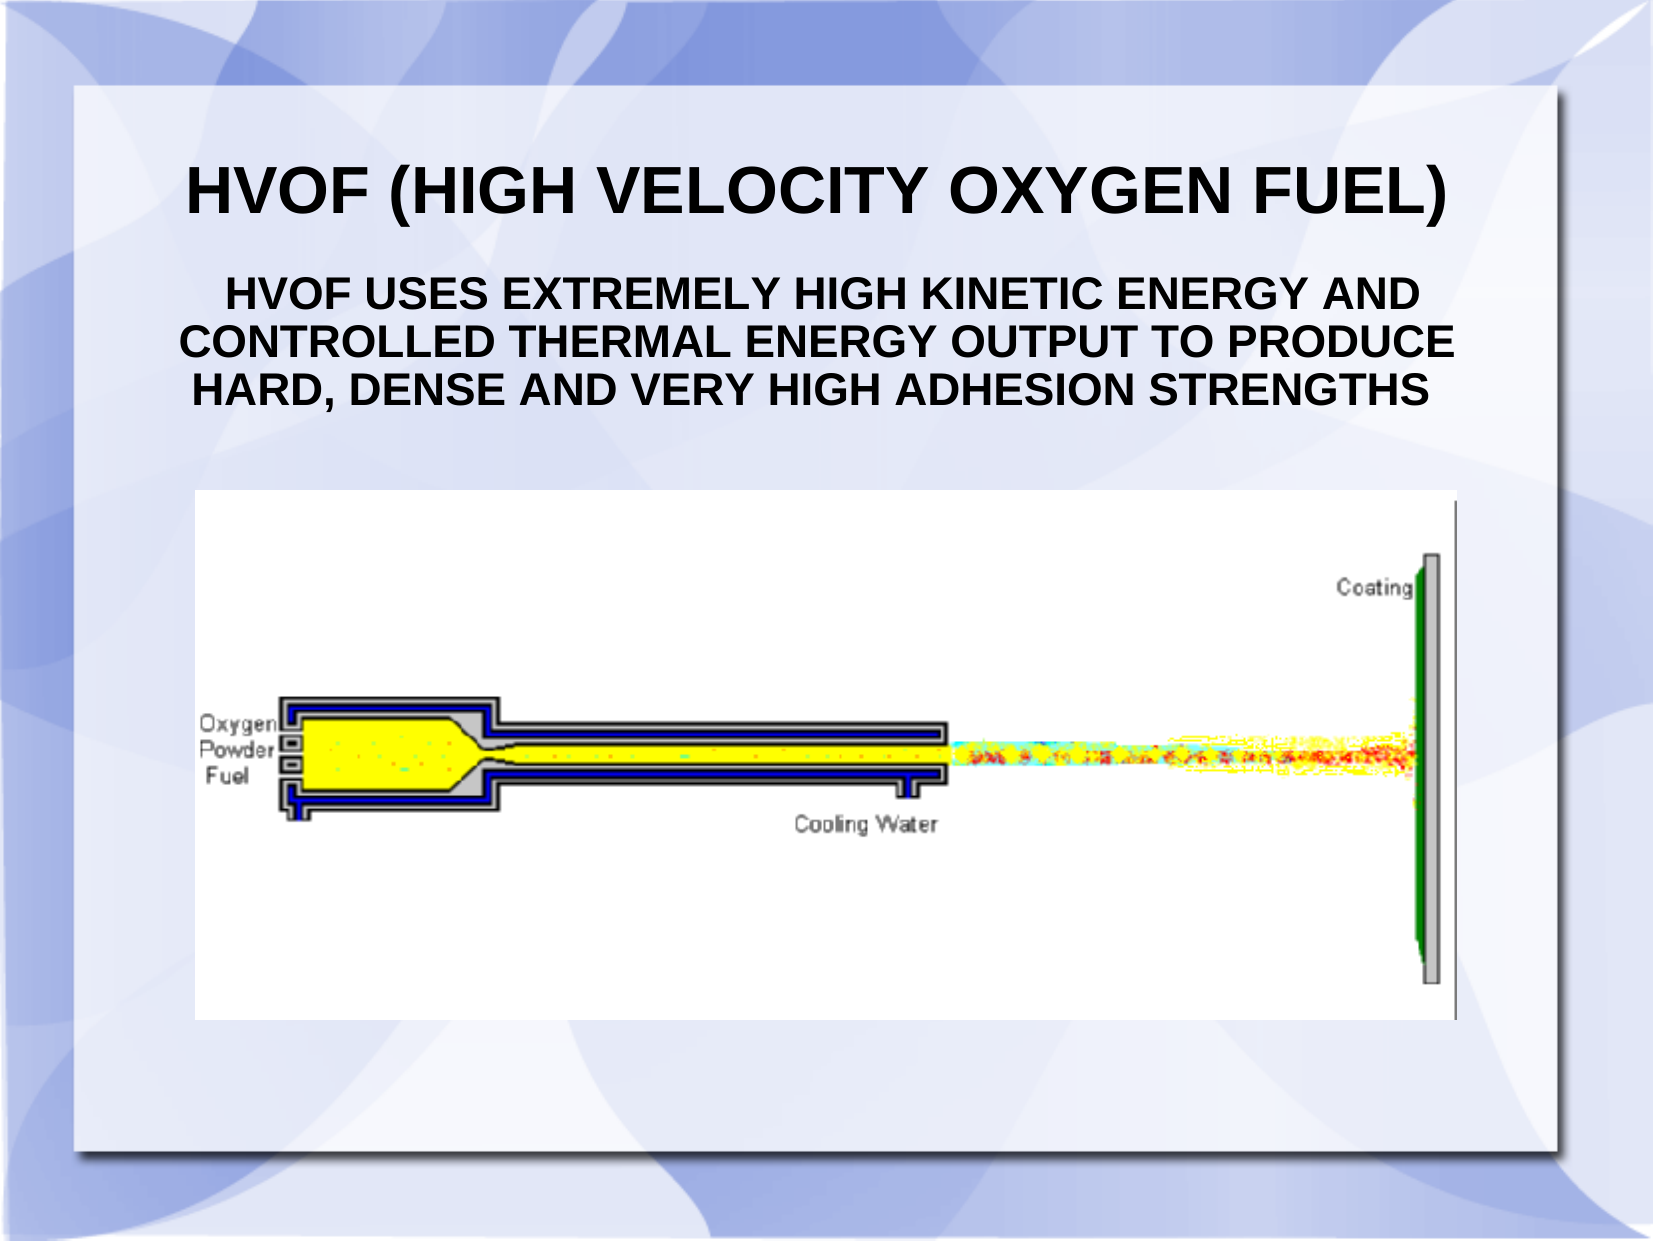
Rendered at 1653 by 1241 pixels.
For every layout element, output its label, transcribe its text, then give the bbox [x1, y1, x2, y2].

title HVOF (HIGH VELOCITY OXYGEN FUEL) HVOF USES EXTREMELY HIGH KINETIC ENERGY AND CONTROLLED THERMAL ENERGY OUTPUT TO PRODUCE HARD, DENSE AND VERY HIGH ADHESION STRENGTHS [150, 105, 1486, 460]
picture [0, 0, 1653, 1241]
